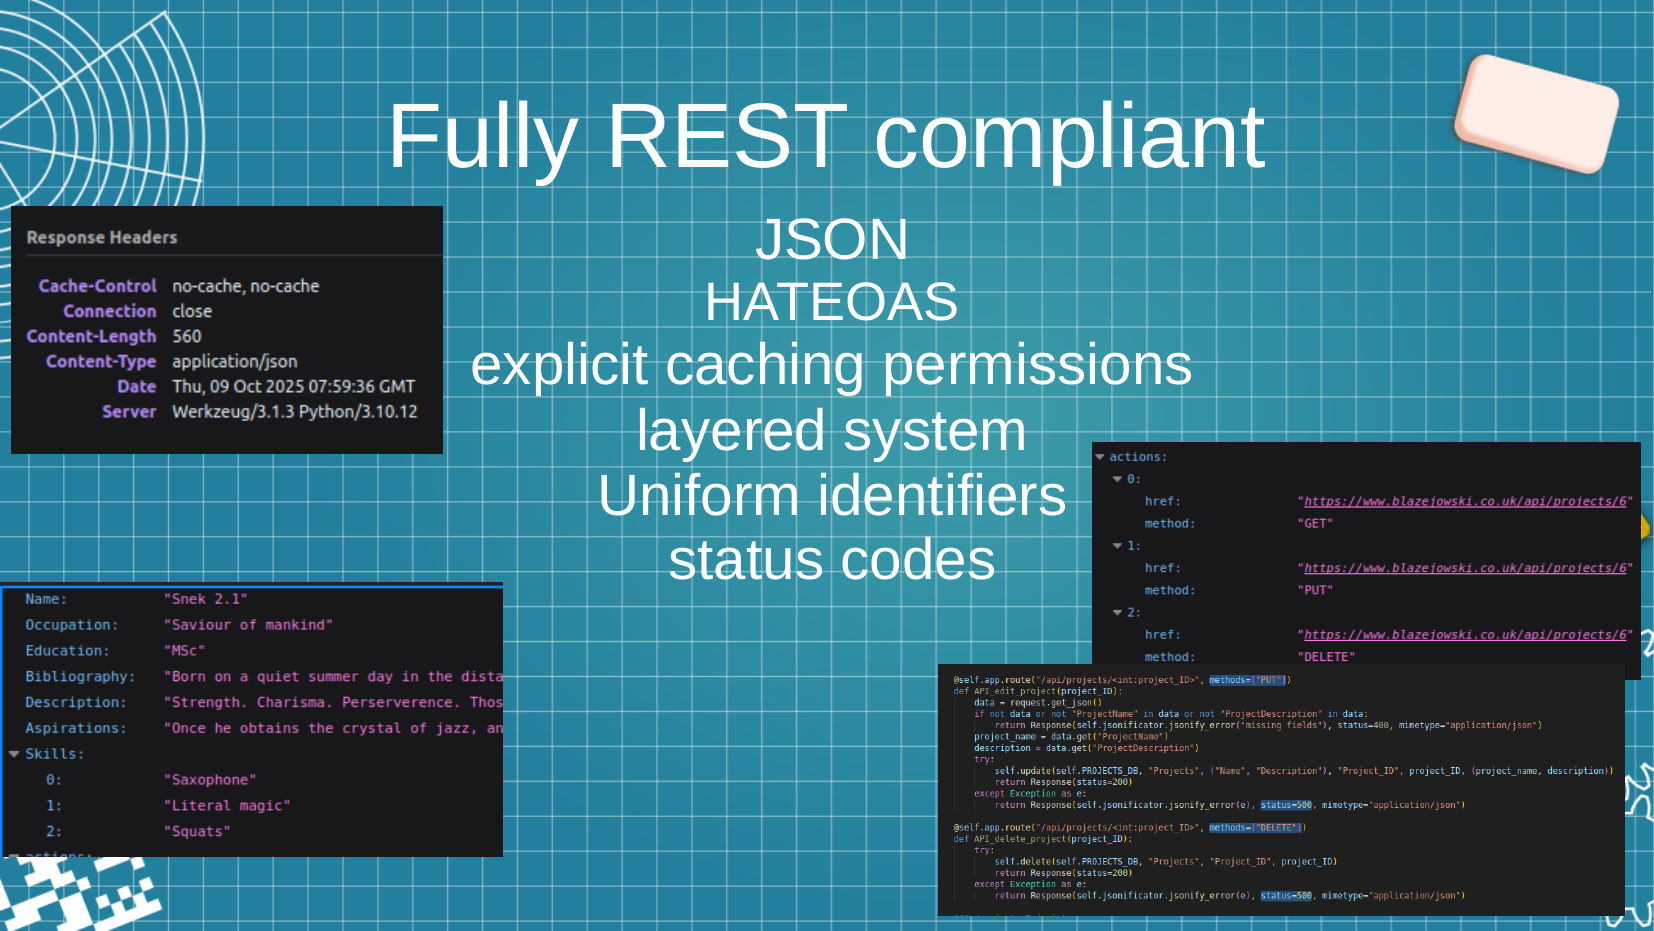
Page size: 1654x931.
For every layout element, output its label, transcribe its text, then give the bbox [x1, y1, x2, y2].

title JSON HATEOAS explicit caching permissions layered system Uniform identifiers status codes [88, 206, 1577, 658]
picture [0, 0, 1654, 931]
title Fully REST compliant [82, 29, 1571, 206]
